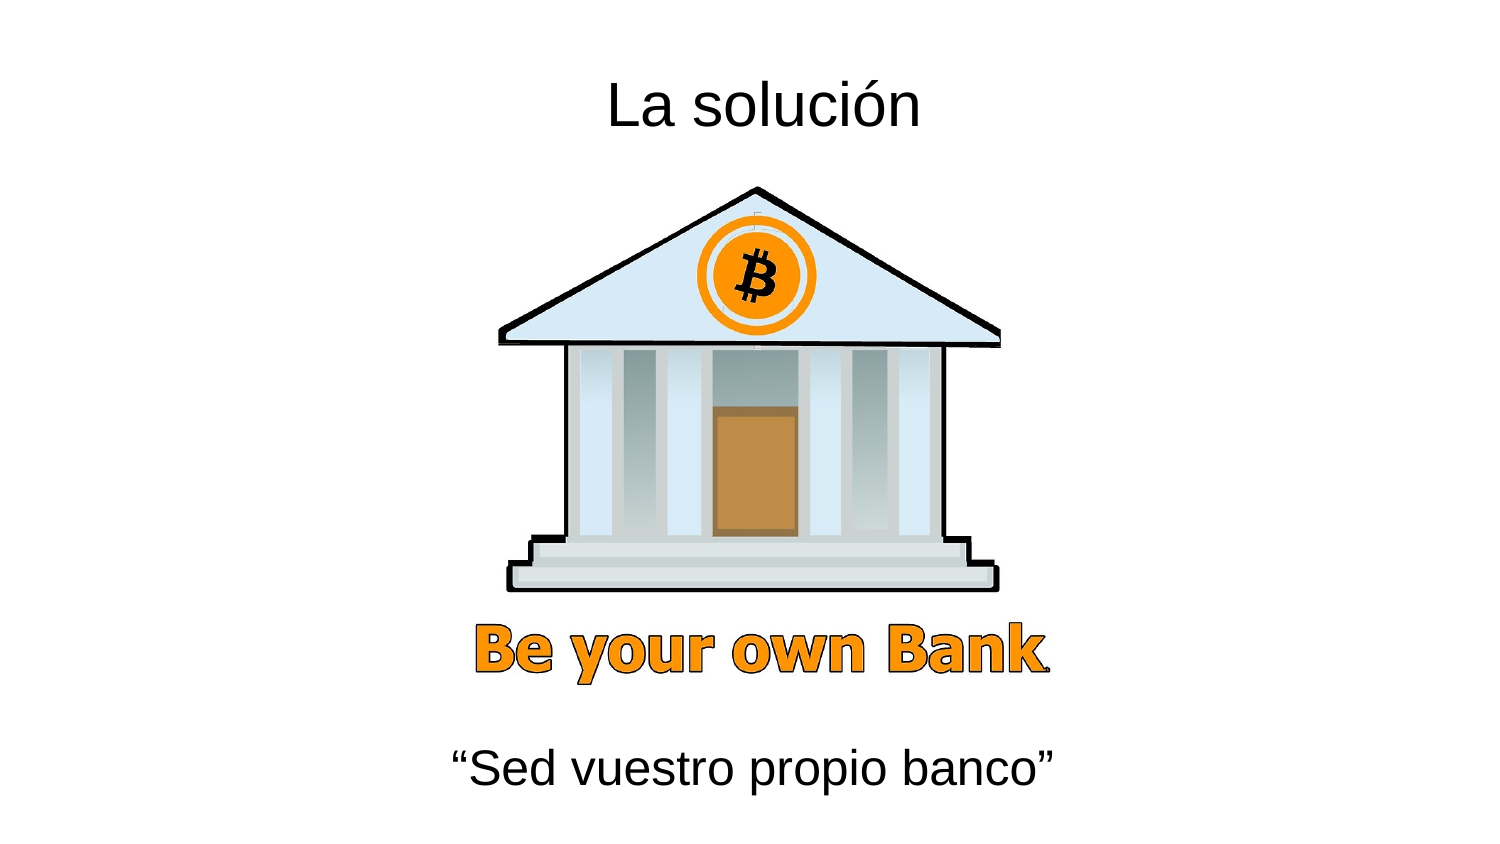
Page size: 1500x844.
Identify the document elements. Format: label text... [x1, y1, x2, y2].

text_box La solución [591, 48, 1008, 192]
text_box “Sed vuestro propio banco” [436, 720, 1171, 796]
picture [436, 124, 1064, 720]
